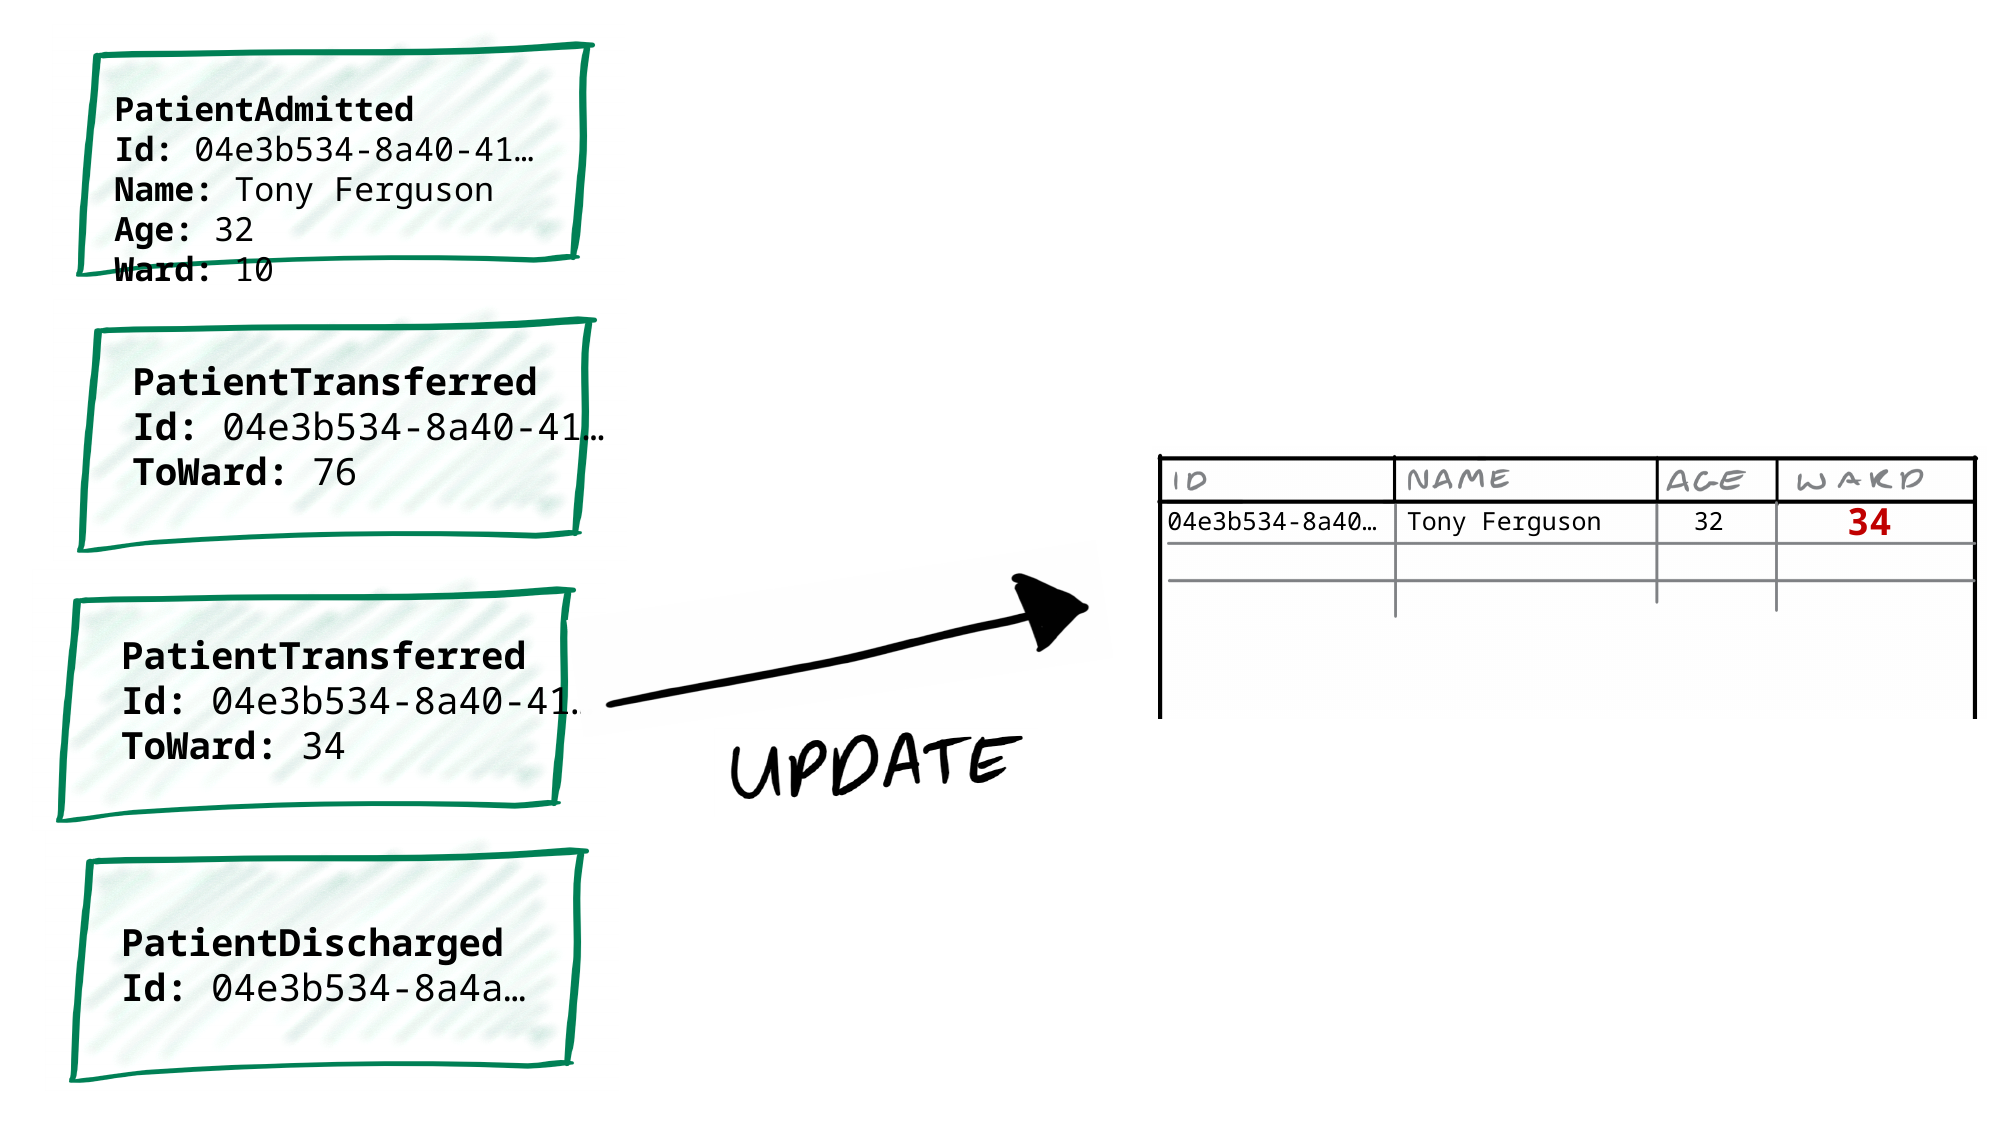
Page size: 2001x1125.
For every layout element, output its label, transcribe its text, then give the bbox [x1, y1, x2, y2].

picture [52, 24, 625, 285]
picture [32, 540, 1113, 1091]
picture [140, 229, 148, 237]
text_box PatientDischarged Id: 04e3b534-8a4a… [106, 890, 592, 1038]
picture [53, 299, 627, 561]
text_box 04e3b534-8a40… [1152, 498, 1392, 543]
text_box Tony Ferguson [1392, 498, 1617, 543]
text_box PatientTransferred Id: 04e3b534-8a40-41… ToWard: 34 [106, 624, 715, 772]
text_box PatientAdmitted Id: 04e3b534-8a40-41… Name: Tony Ferguson Age: 32 Ward: 10 [99, 81, 670, 229]
text_box PatientTransferred Id: 04e3b534-8a40-41… ToWard: 76 [117, 350, 726, 498]
picture [714, 728, 1038, 817]
picture [1152, 446, 1987, 719]
text_box 32 [1678, 497, 1751, 544]
text_box 34 [1832, 491, 1907, 551]
